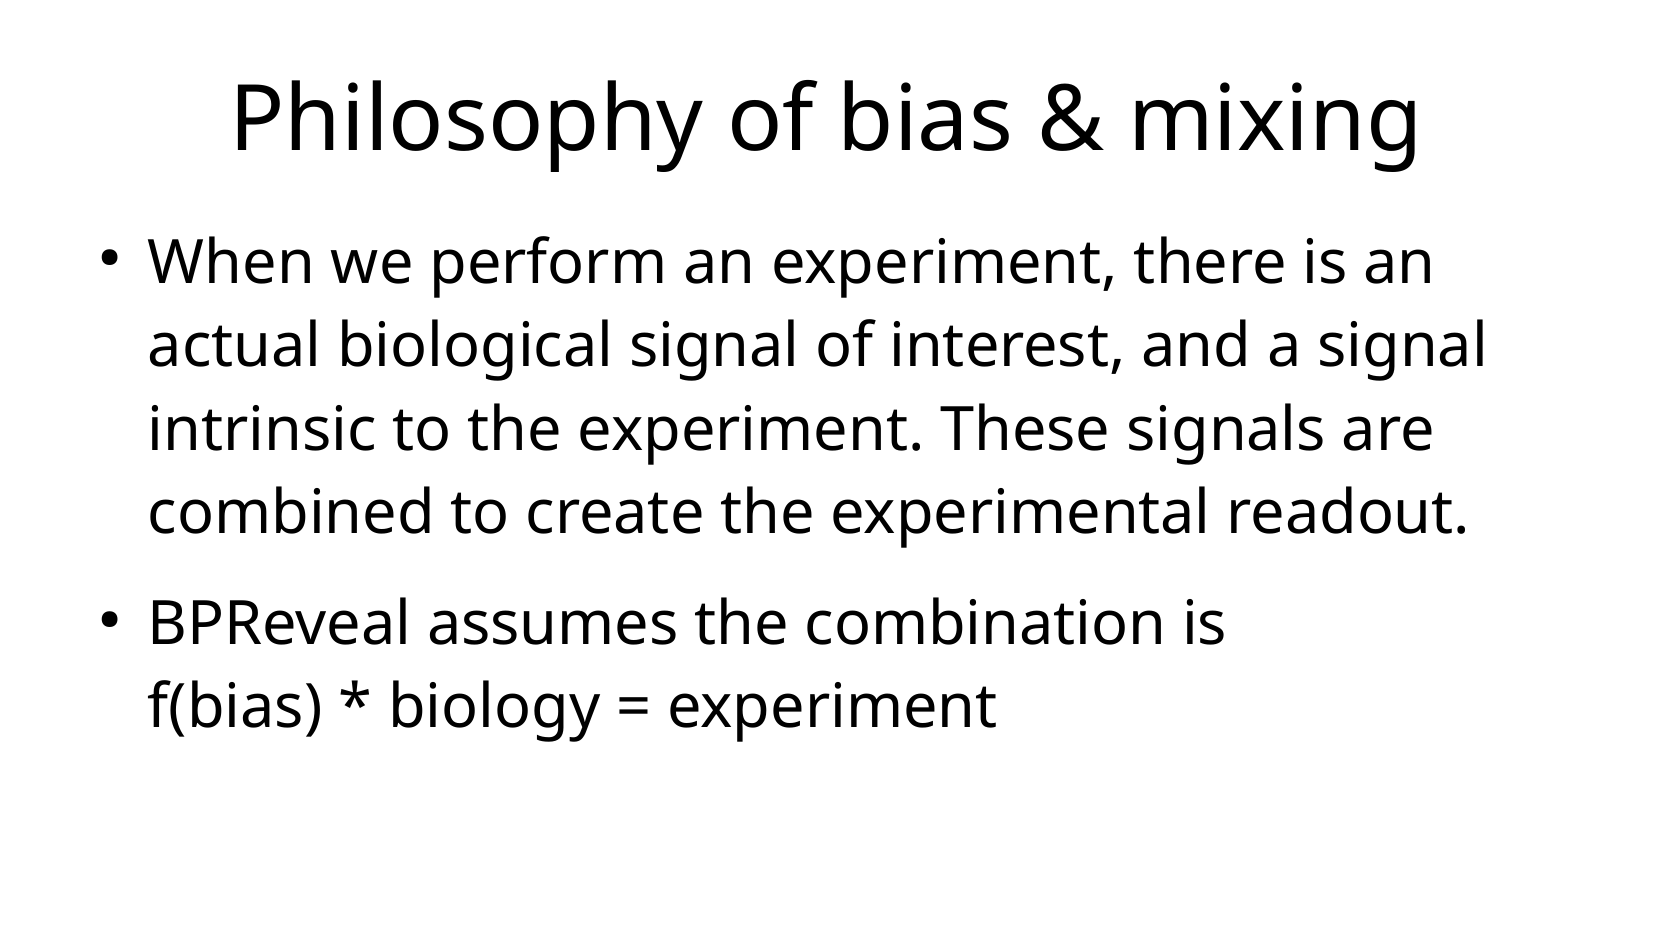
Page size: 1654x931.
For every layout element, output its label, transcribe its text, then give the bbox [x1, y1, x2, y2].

title Philosophy of bias & mixing [82, 37, 1571, 193]
list When we perform an experiment, there is an actual biological signal of interest, and a signal intrinsic to the experiment. These signals are combined to create the experimental readout. BPReveal assumes the combination is f(bias) * biology = experiment [82, 217, 1571, 758]
